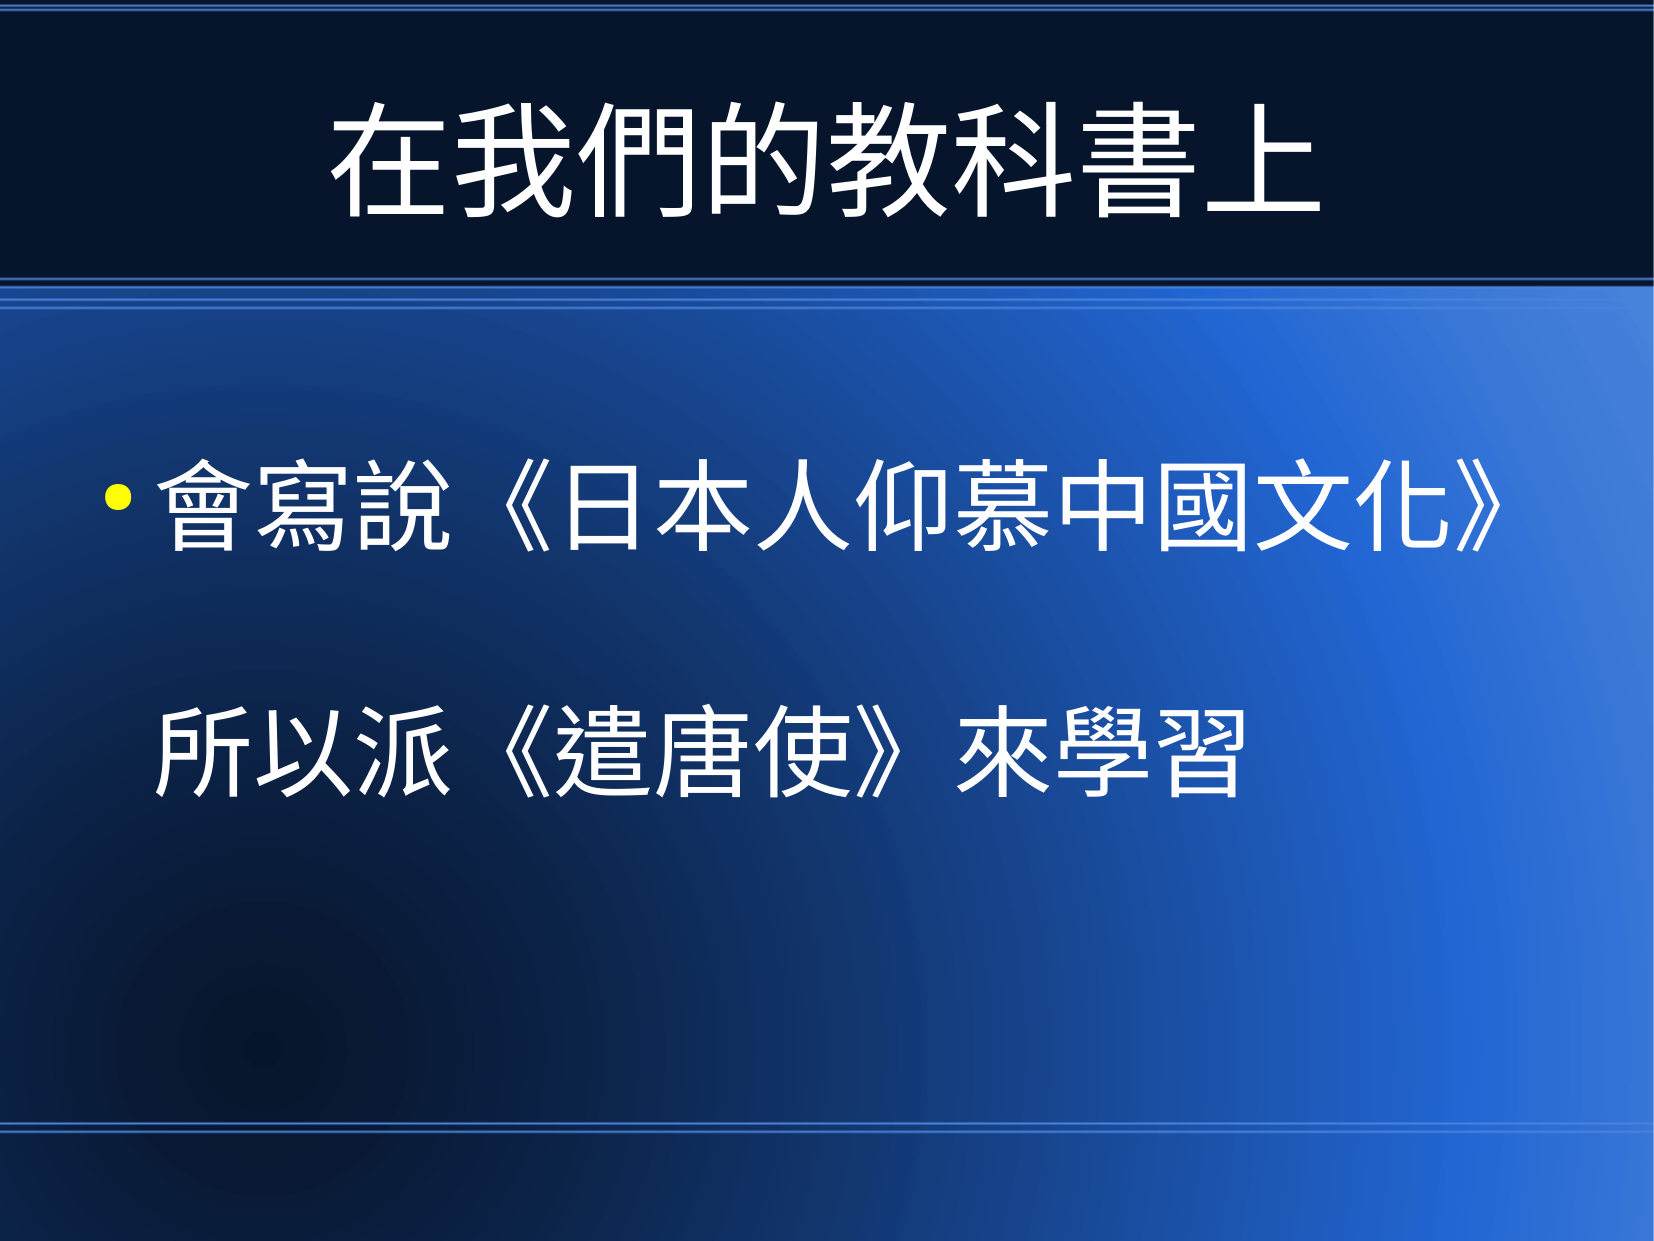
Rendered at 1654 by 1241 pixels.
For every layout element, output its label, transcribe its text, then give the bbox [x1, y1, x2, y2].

list 會寫說《日本人仰慕中國文化》 所以派《遣唐使》來學習 [82, 355, 1571, 1241]
title 在我們的教科書上 [82, 49, 1571, 257]
picture [0, 0, 1654, 1241]
